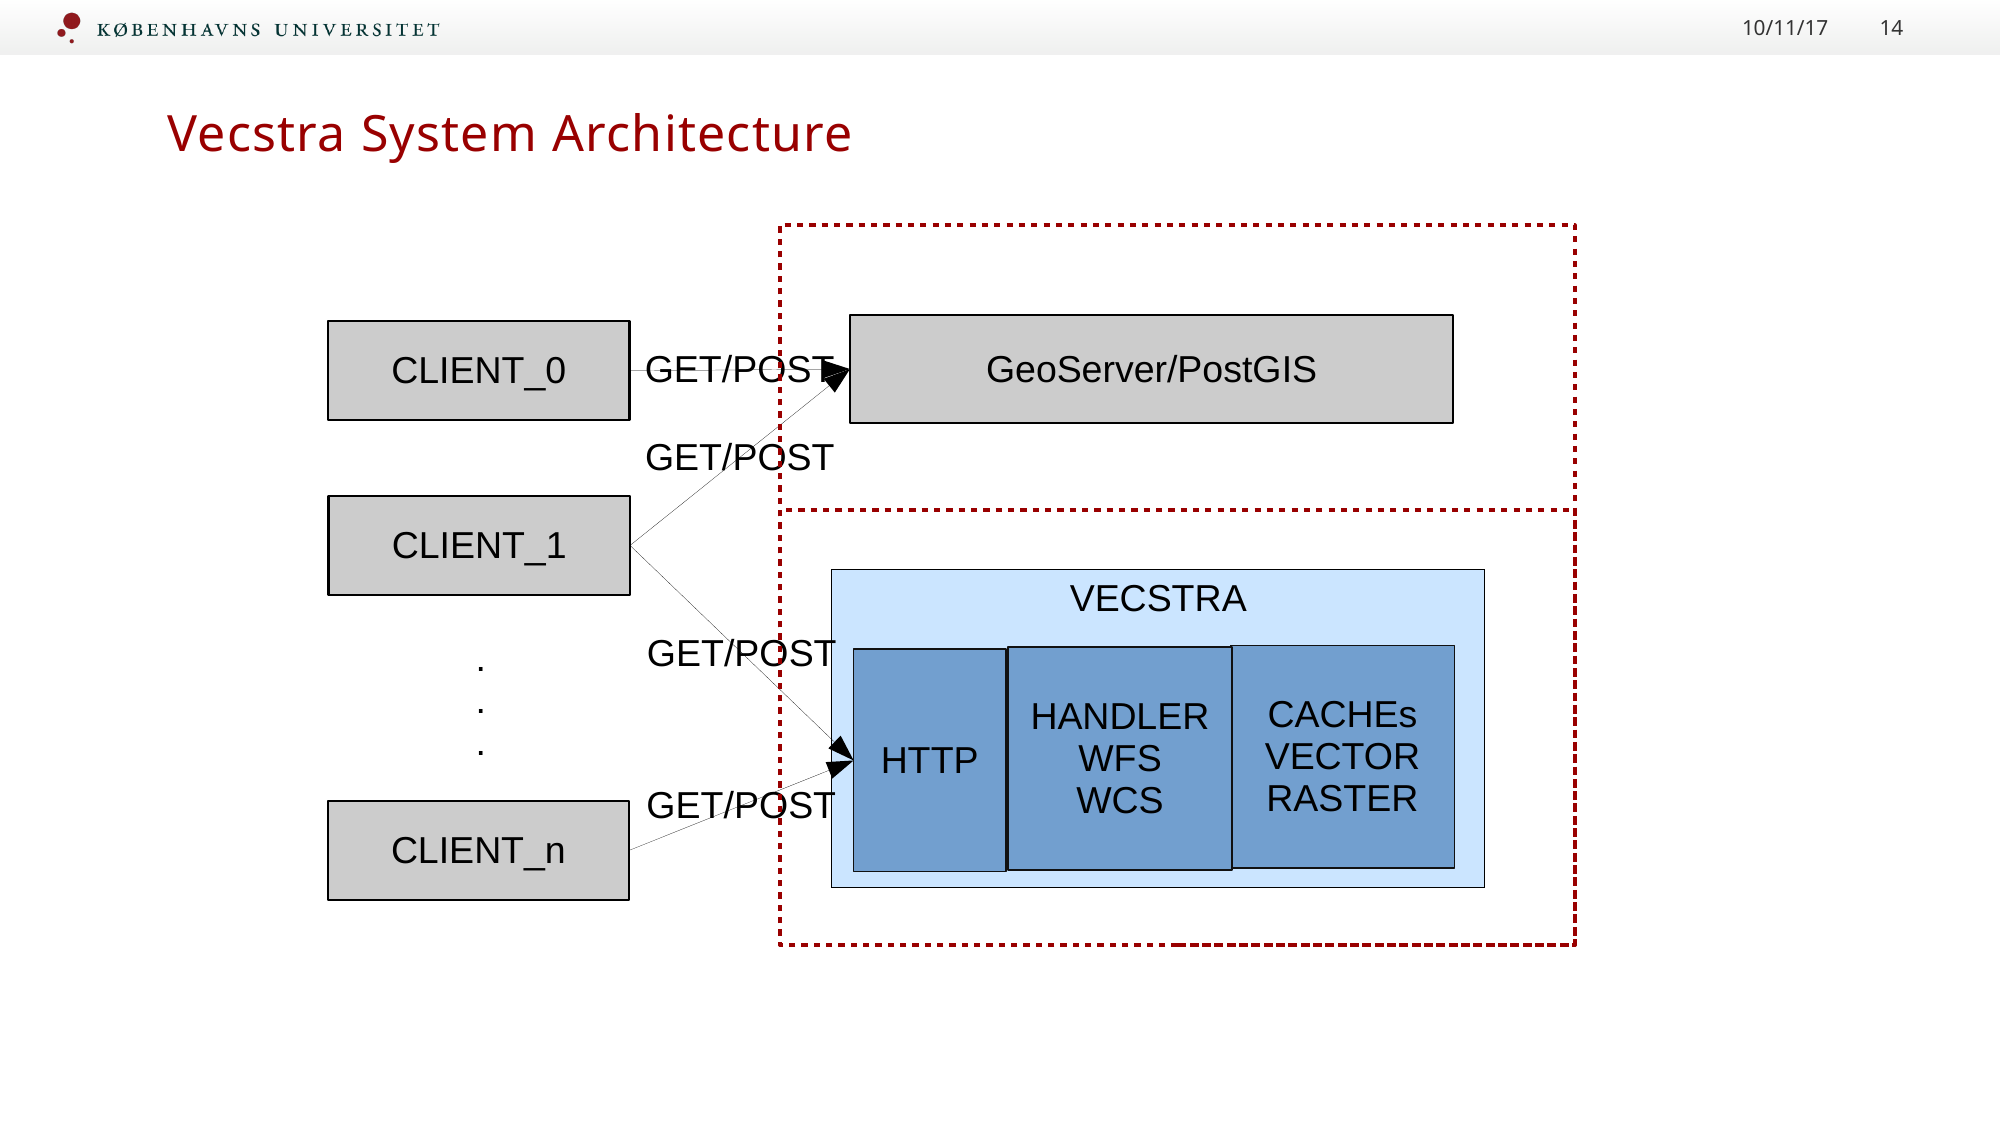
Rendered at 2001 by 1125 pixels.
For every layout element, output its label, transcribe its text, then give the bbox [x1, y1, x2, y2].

text_box HANDLER WFS WCS [1007, 647, 1233, 870]
slide_number <number> [1840, 14, 1904, 43]
title [96, 211, 1904, 244]
text_box CLIENT_n [327, 800, 630, 900]
text_box GeoServer/PostGIS [849, 314, 1454, 424]
text_box CLIENT_1 [328, 495, 631, 596]
text_box . . . [460, 630, 502, 771]
slide_number 10/11/17 [1694, 14, 1829, 43]
text_box CLIENT_0 [328, 321, 630, 421]
picture [91, 15, 476, 42]
text_box HTTP [853, 649, 1007, 872]
list [96, 268, 1904, 1036]
list Vecstra System Architecture [96, 101, 1904, 211]
text_box CACHEs VECTOR RASTER [1230, 645, 1455, 868]
